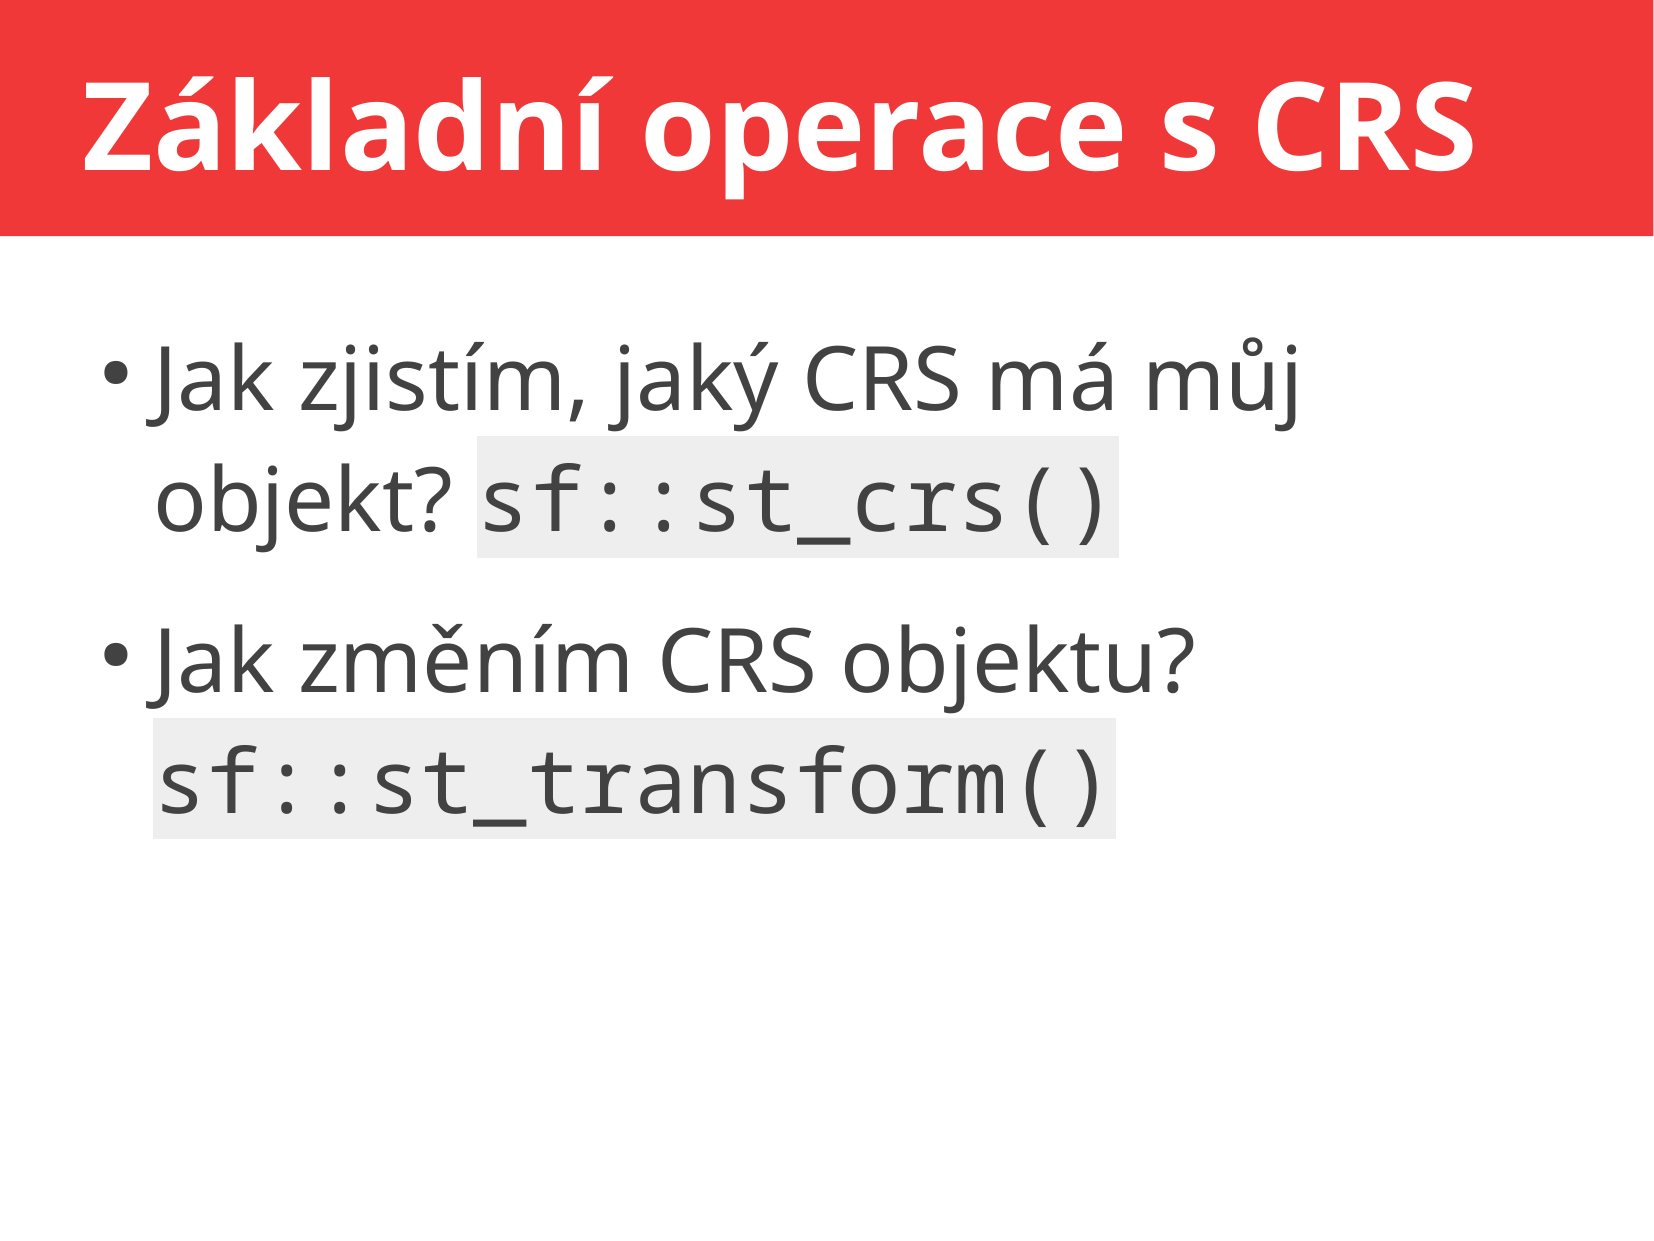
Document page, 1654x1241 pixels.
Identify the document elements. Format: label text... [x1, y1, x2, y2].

list Jak zjistím, jaký CRS má můj objekt? sf::st_crs() Jak změním CRS objektu? sf::st_transform() [82, 314, 1563, 1080]
title Základní operace s CRS [82, 19, 1571, 227]
